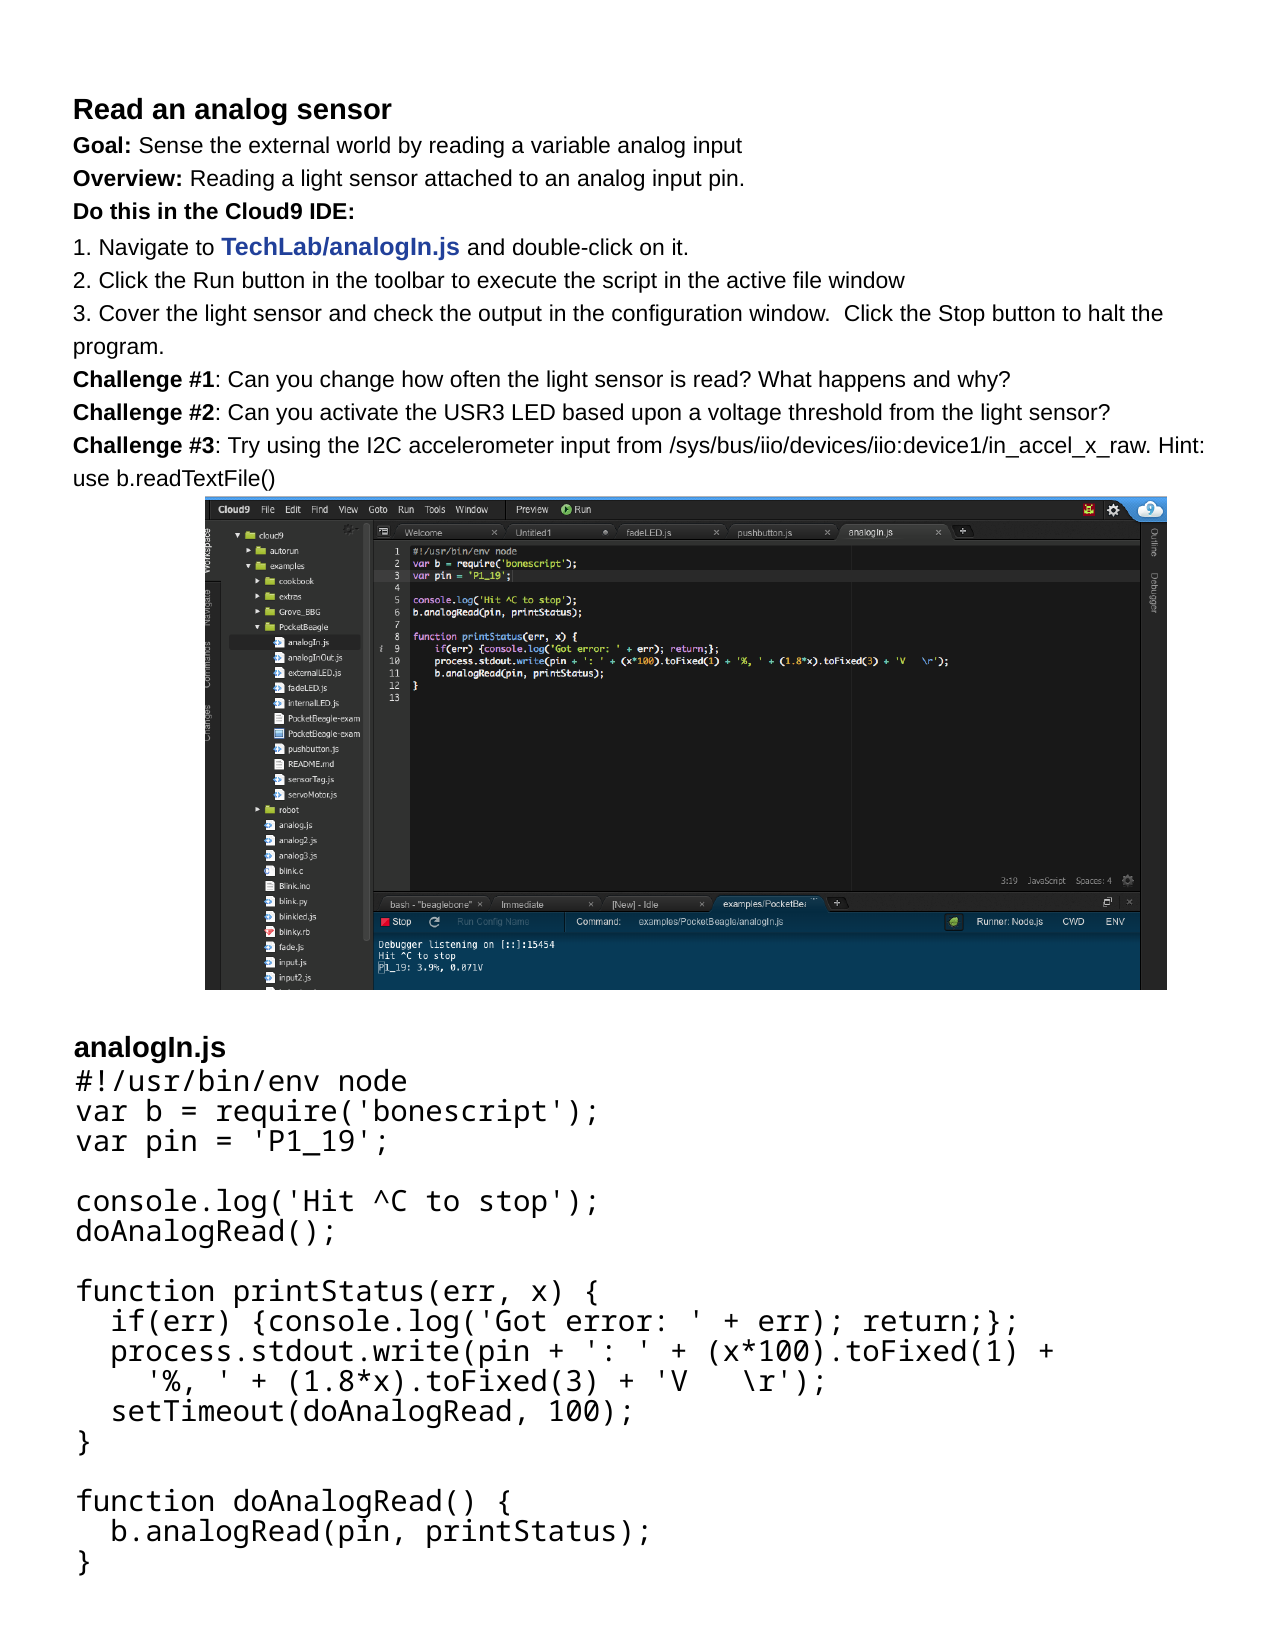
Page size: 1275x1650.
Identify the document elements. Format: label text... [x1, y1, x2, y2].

text_box analogIn.js [59, 1013, 242, 1071]
text_box Read an analog sensor Goal: Sense the external world by reading a variable analog input Overview: Reading a light sensor attached to an analog input pin. Do this in the Cloud9 IDE: 1. Navigate to TechLab/analogIn.js and double-click on it. 2. Click the Run button in the toolbar to execute the script in the active file window 3. Cover the light sensor and check the output in the configuration window. Click the Stop button to halt the program. Challenge #1: Can you change how often the light sensor is read? What happens and why? Challenge #2: Can you activate the USR3 LED based upon a voltage threshold from the light sensor? Challenge #3: Try using the I2C accelerometer input from /sys/bus/iio/devices/iio:device1/in_accel_x_raw. Hint: use b.readTextFile() [58, 76, 1248, 499]
picture [205, 494, 1167, 991]
text_box #!/usr/bin/env node var b = require('bonescript'); var pin = 'P1_19'; console.log('Hit ^C to stop'); doAnalogRead(); function printStatus(err, x) { if(err) {console.log('Got error: ' + err); return;}; process.stdout.write(pin + ': ' + (x*100).toFixed(1) + '%, ' + (1.8*x).toFixed(3) + 'V \r'); setTimeout(doAnalogRead, 100); } function doAnalogRead() { b.analogRead(pin, printStatus); } [60, 1062, 1141, 1650]
